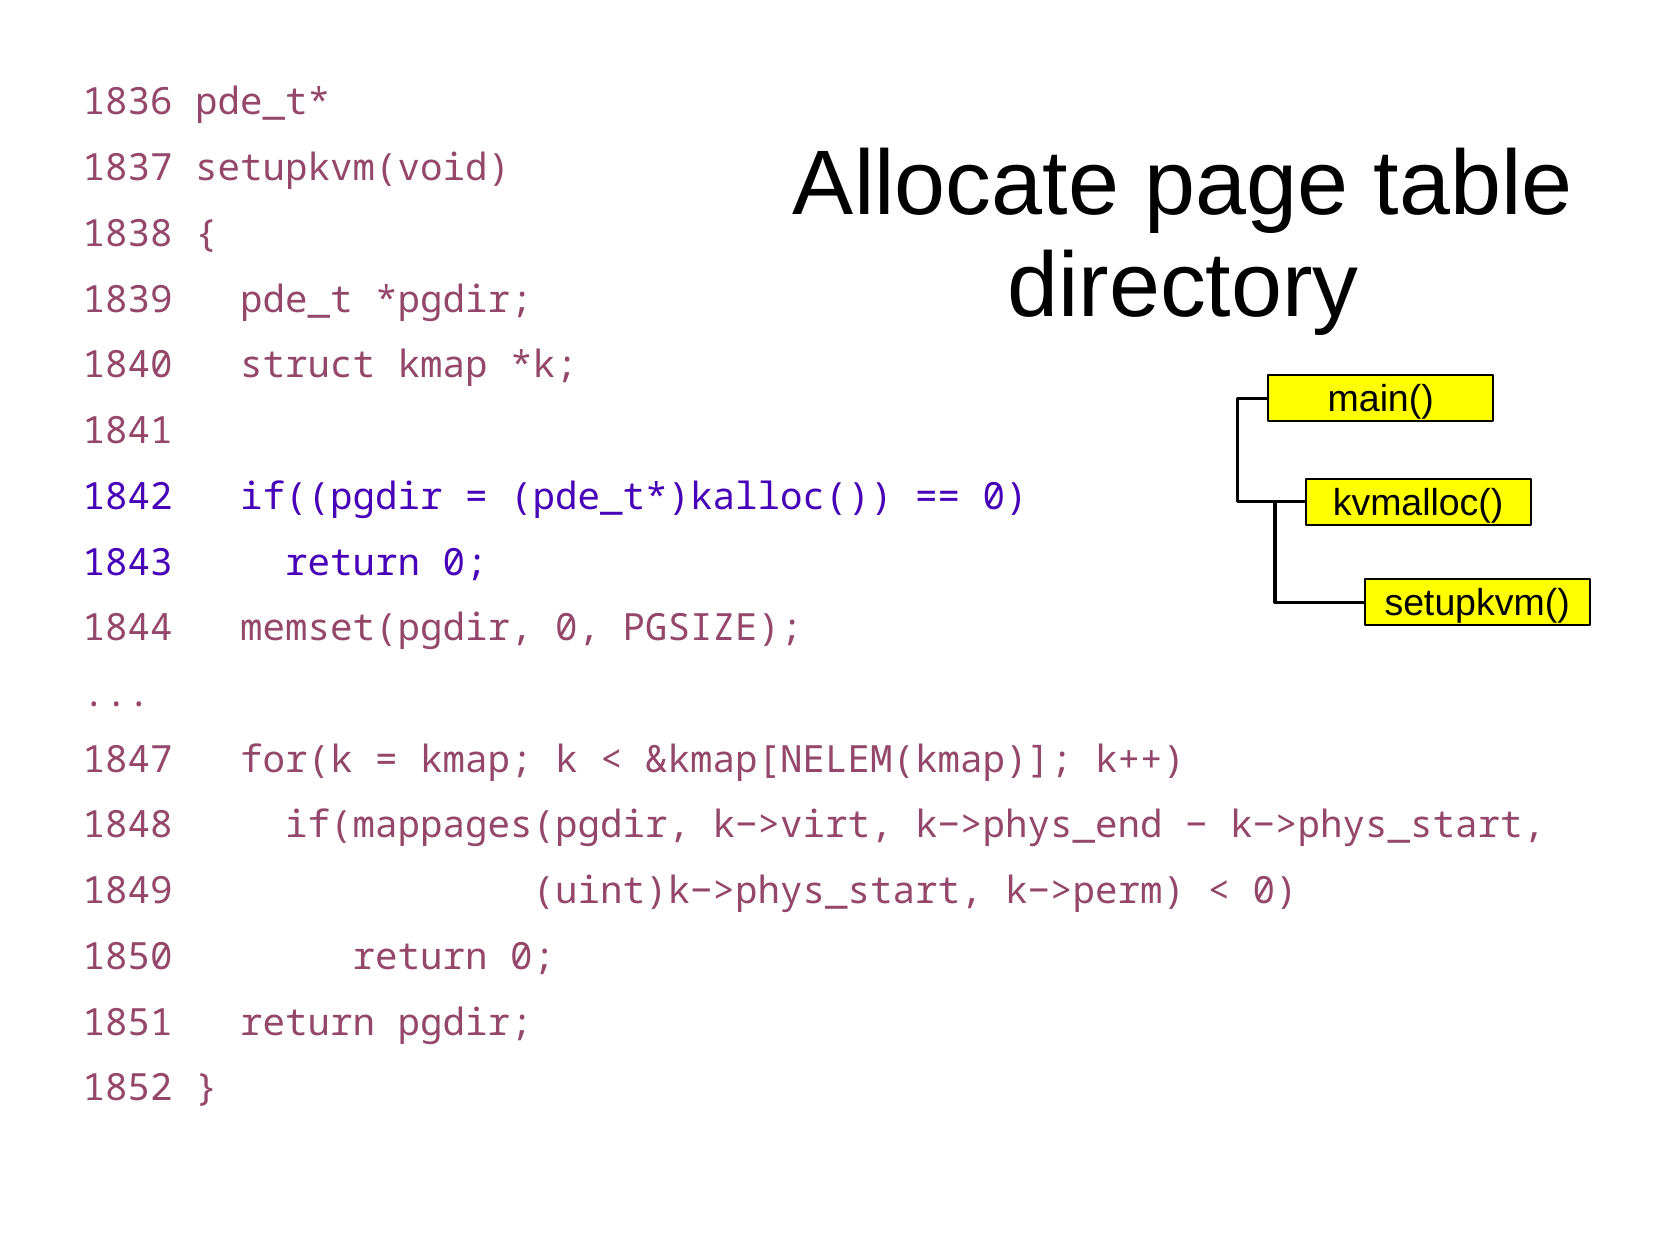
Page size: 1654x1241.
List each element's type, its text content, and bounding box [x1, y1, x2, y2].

title Allocate page table directory [791, 130, 1576, 338]
text_box kvmalloc() [1305, 478, 1531, 526]
text_box setupkvm() [1364, 579, 1590, 626]
text_box main() [1268, 375, 1494, 422]
list 1836 pde_t* 1837 setupkvm(void) 1838 { 1839 pde_t *pgdir; 1840 struct kmap *k; 1841 1842 if((pgdir = (pde_t*)kalloc()) == 0) 1843 return 0; 1844 memset(pgdir, 0, PGSIZE); ... 1847 for(k = kmap; k < &kmap[NELEM(kmap)]; k++) 1848 if(mappages(pgdir, k−>virt, k−>phys_end − k−>phys_start, 1849 (uint)k−>phys_start, k−>perm) < 0) 1850 return 0; 1851 return pgdir; 1852 } [82, 75, 1571, 1163]
